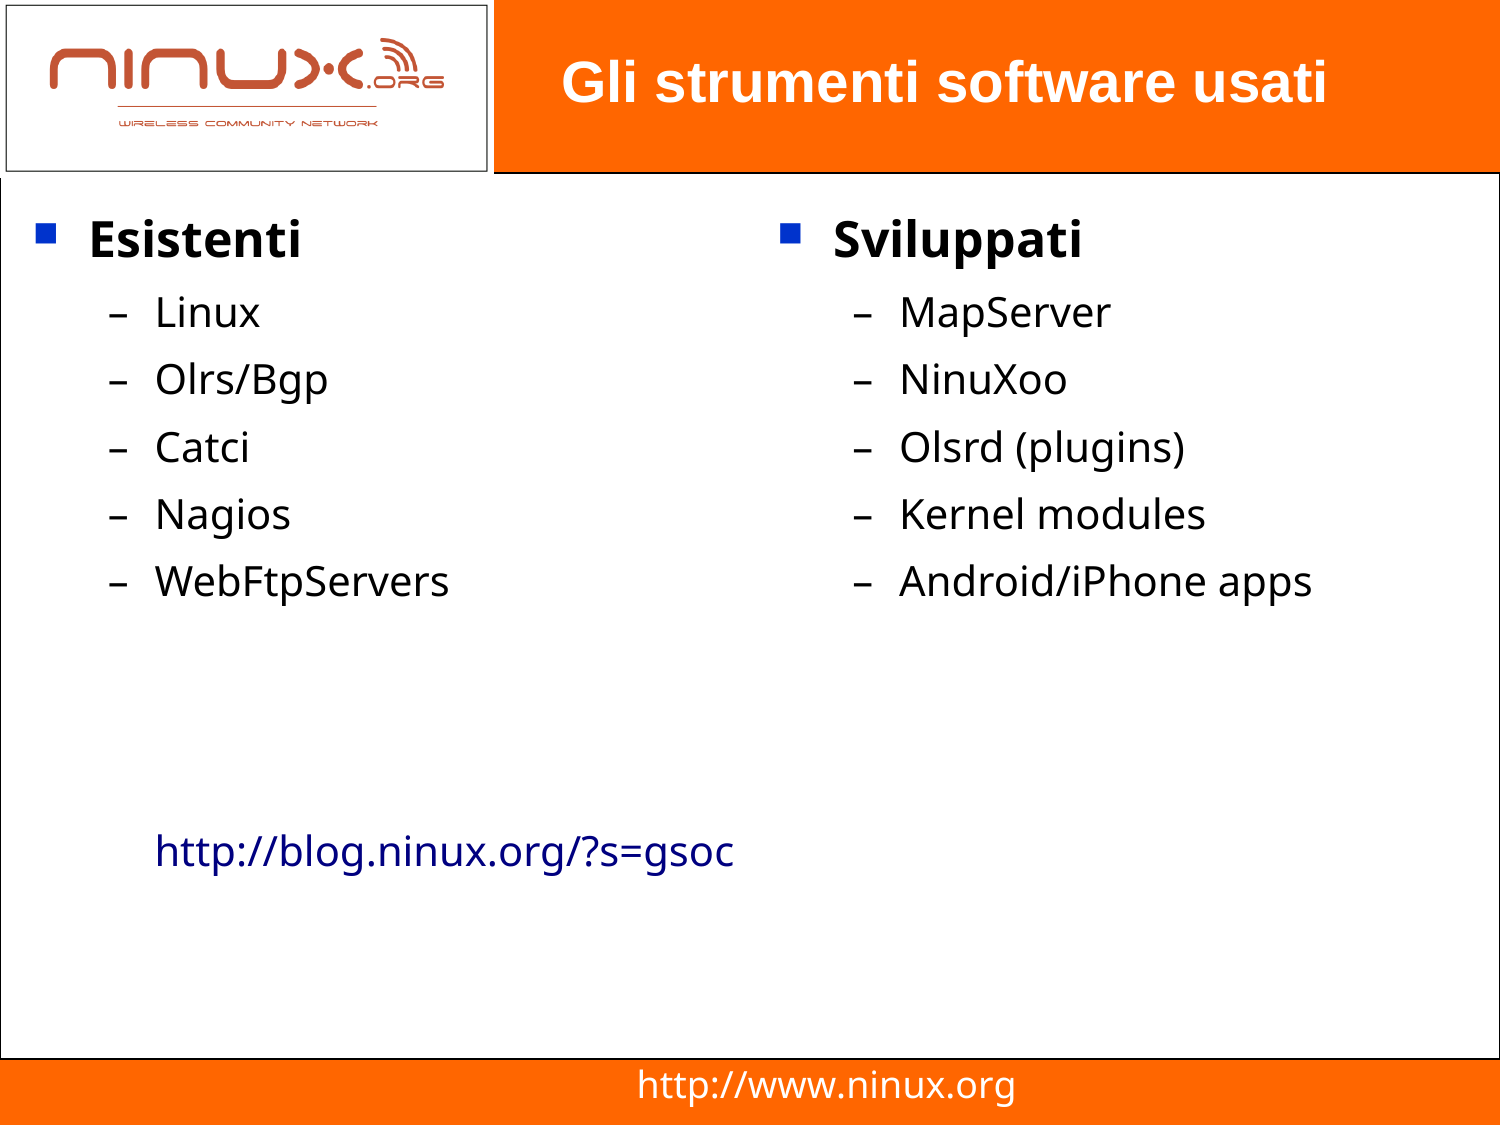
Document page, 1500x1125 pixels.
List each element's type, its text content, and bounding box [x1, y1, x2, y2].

text_box http://www.ninux.org [621, 1053, 1159, 1125]
title Gli strumenti software usati [421, 0, 1470, 165]
list Sviluppati MapServer NinuXoo Olsrd (plugins) Kernel modules Android/iPhone apps [762, 196, 1472, 864]
picture [0, 0, 494, 178]
list Esistenti Linux Olrs/Bgp Catci Nagios WebFtpServers http://blog.ninux.org/?s=gsoc [17, 196, 762, 864]
